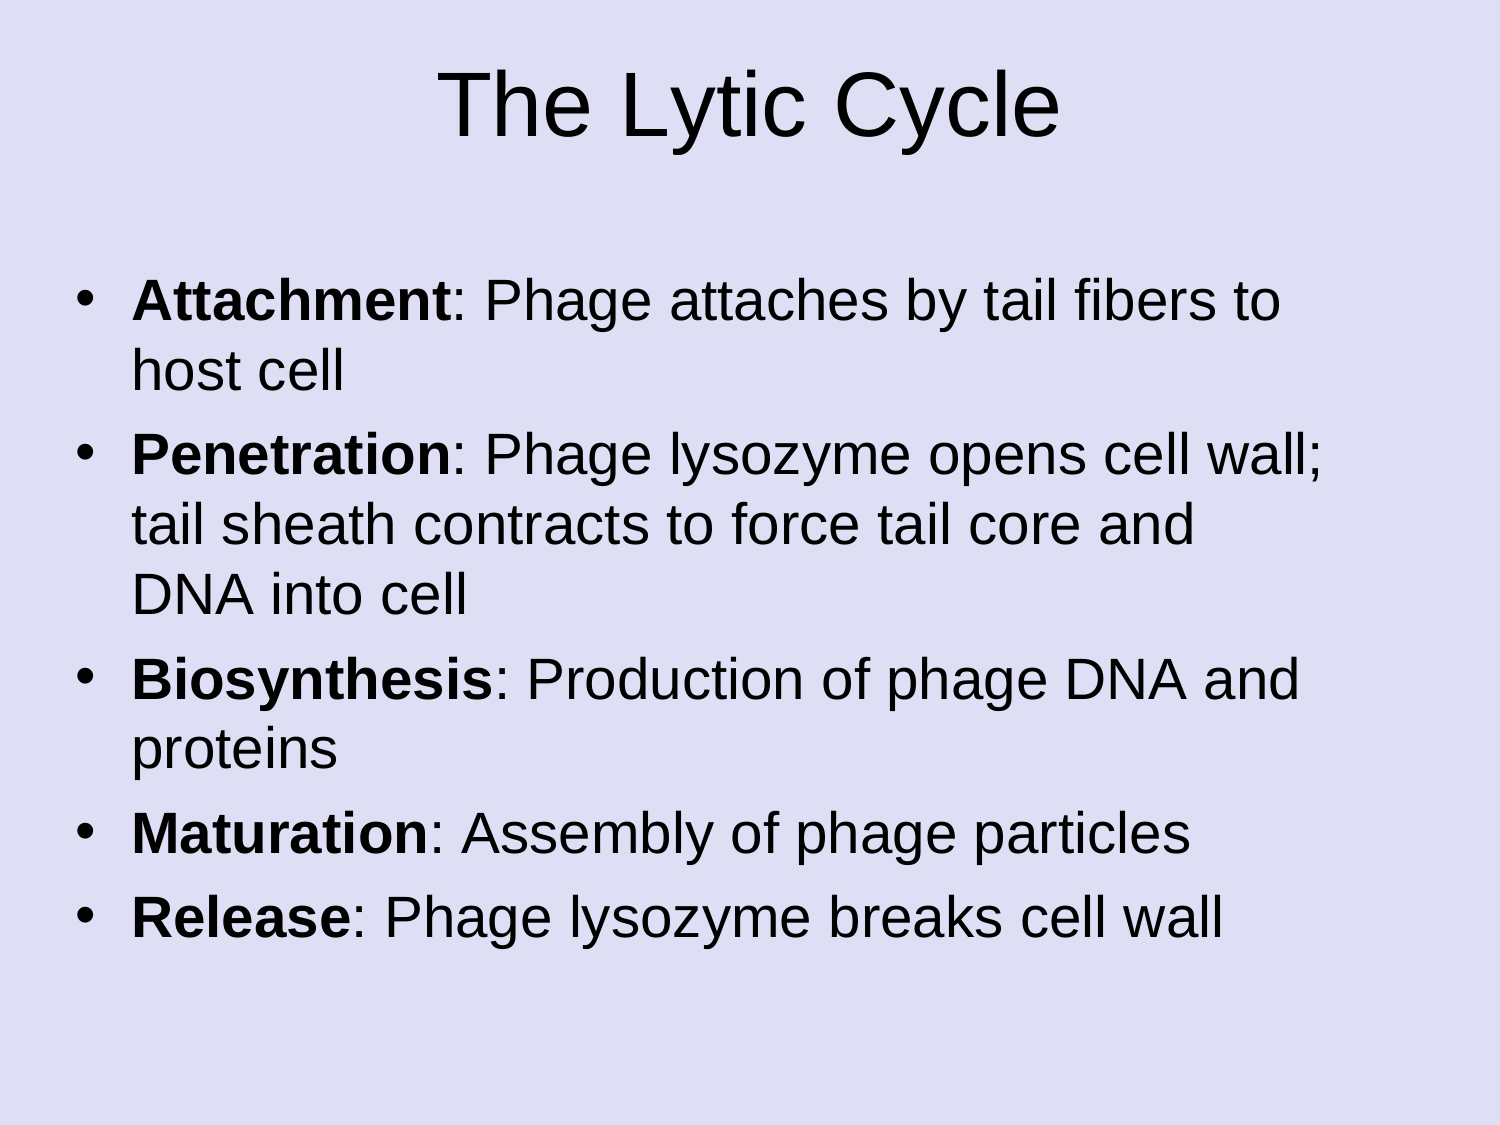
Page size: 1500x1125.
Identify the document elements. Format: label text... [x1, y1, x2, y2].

title The Lytic Cycle [75, 45, 1426, 233]
list Attachment: Phage attaches by tail fibers to host cell Penetration: Phage lysozyme opens cell wall; tail sheath contracts to force tail core and DNA into cell Biosynthesis: Production of phage DNA and proteins Maturation: Assembly of phage particles Release: Phage lysozyme breaks cell wall [75, 262, 1331, 1005]
